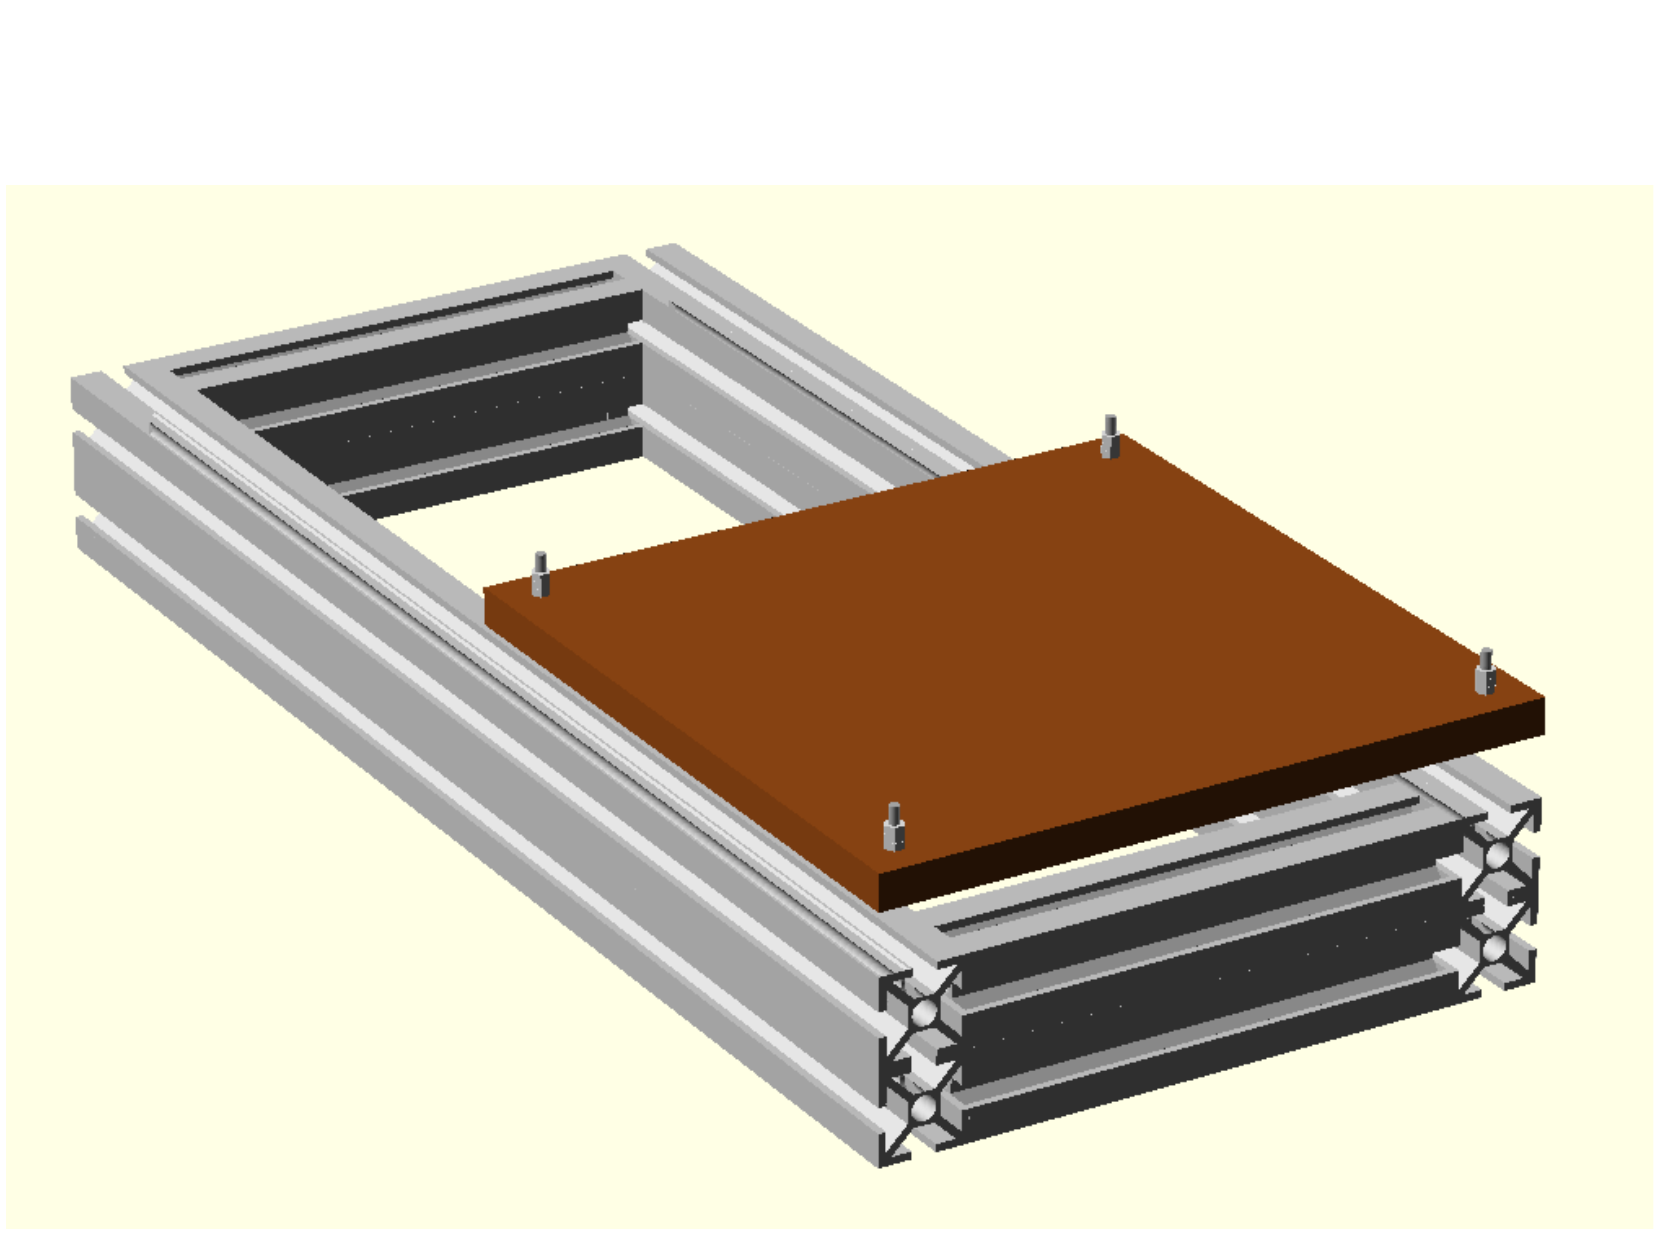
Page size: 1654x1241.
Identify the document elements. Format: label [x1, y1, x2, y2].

picture [6, 185, 1654, 1229]
